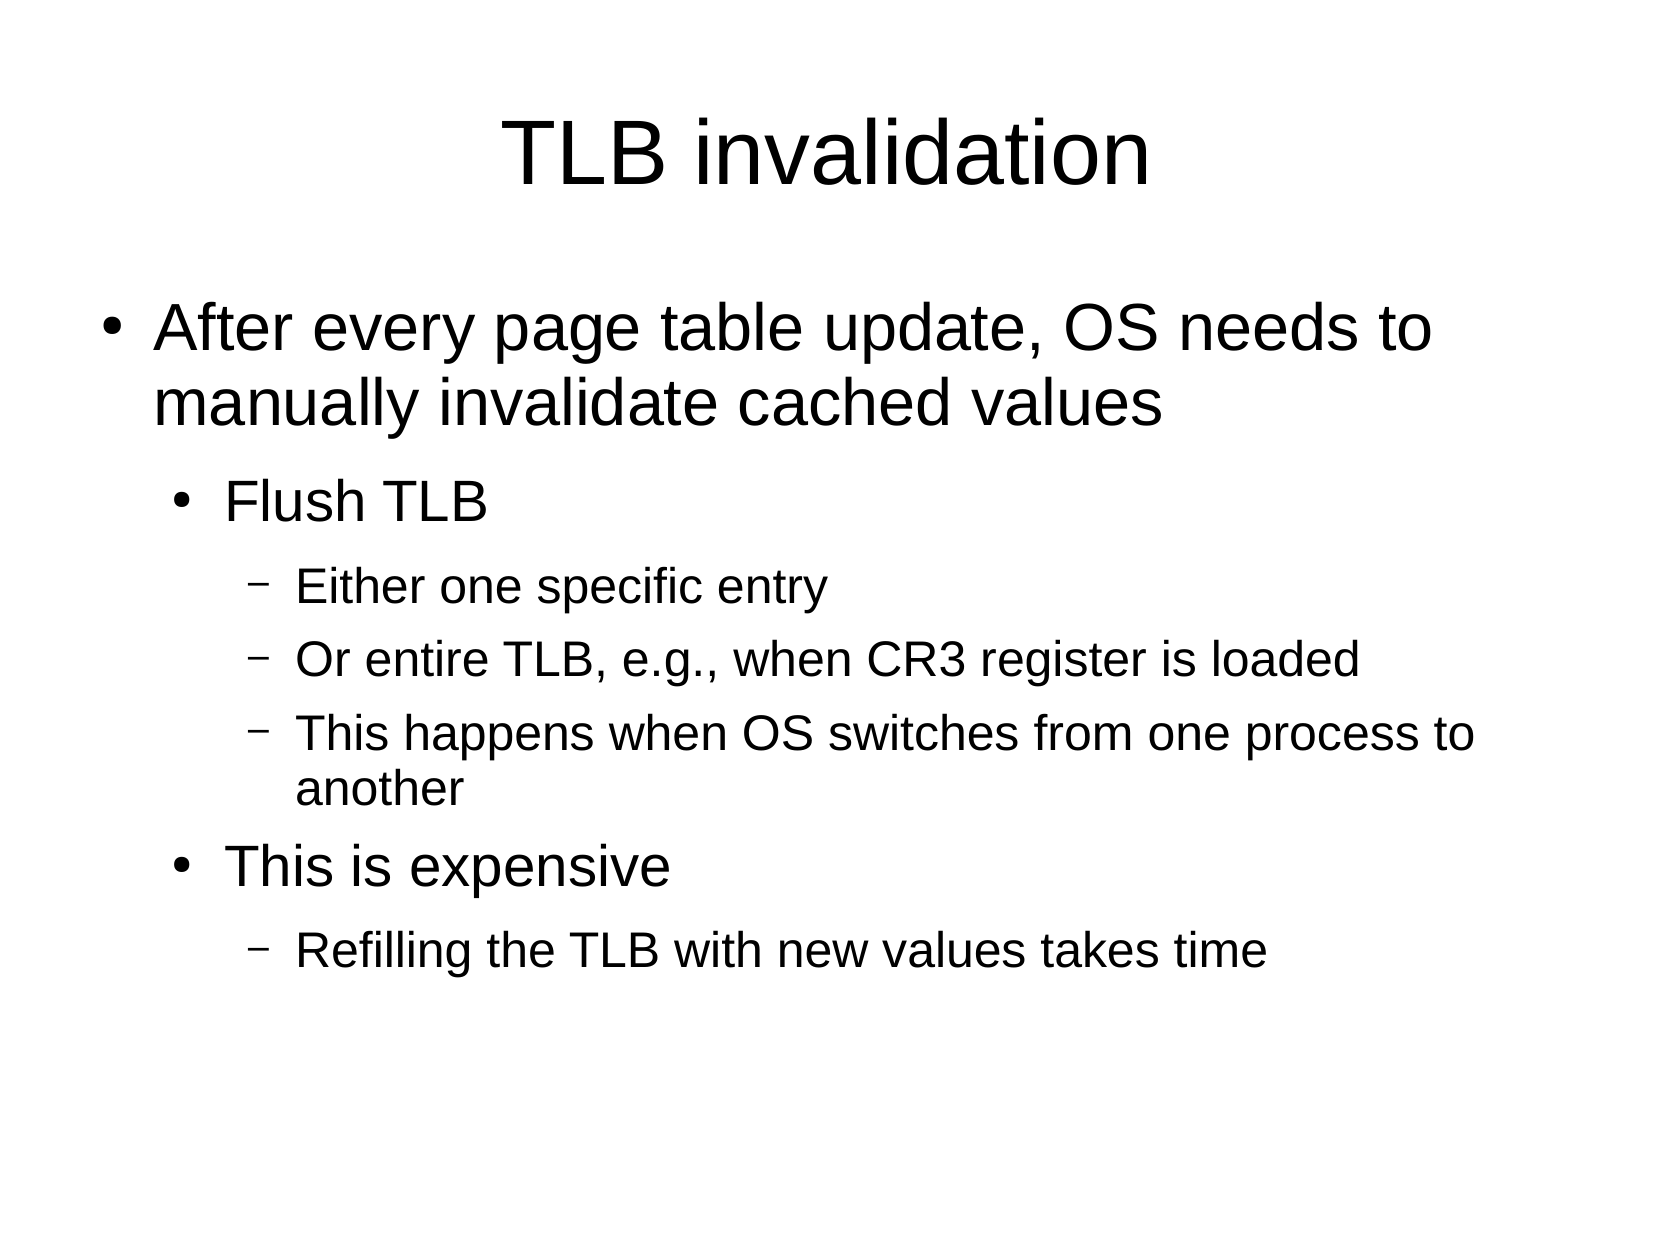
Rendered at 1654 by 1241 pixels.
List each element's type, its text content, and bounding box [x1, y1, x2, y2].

list After every page table update, OS needs to manually invalidate cached values Flush TLB Either one specific entry Or entire TLB, e.g., when CR3 register is loaded This happens when OS switches from one process to another This is expensive Refilling the TLB with new values takes time [82, 290, 1571, 1010]
title TLB invalidation [82, 49, 1571, 257]
